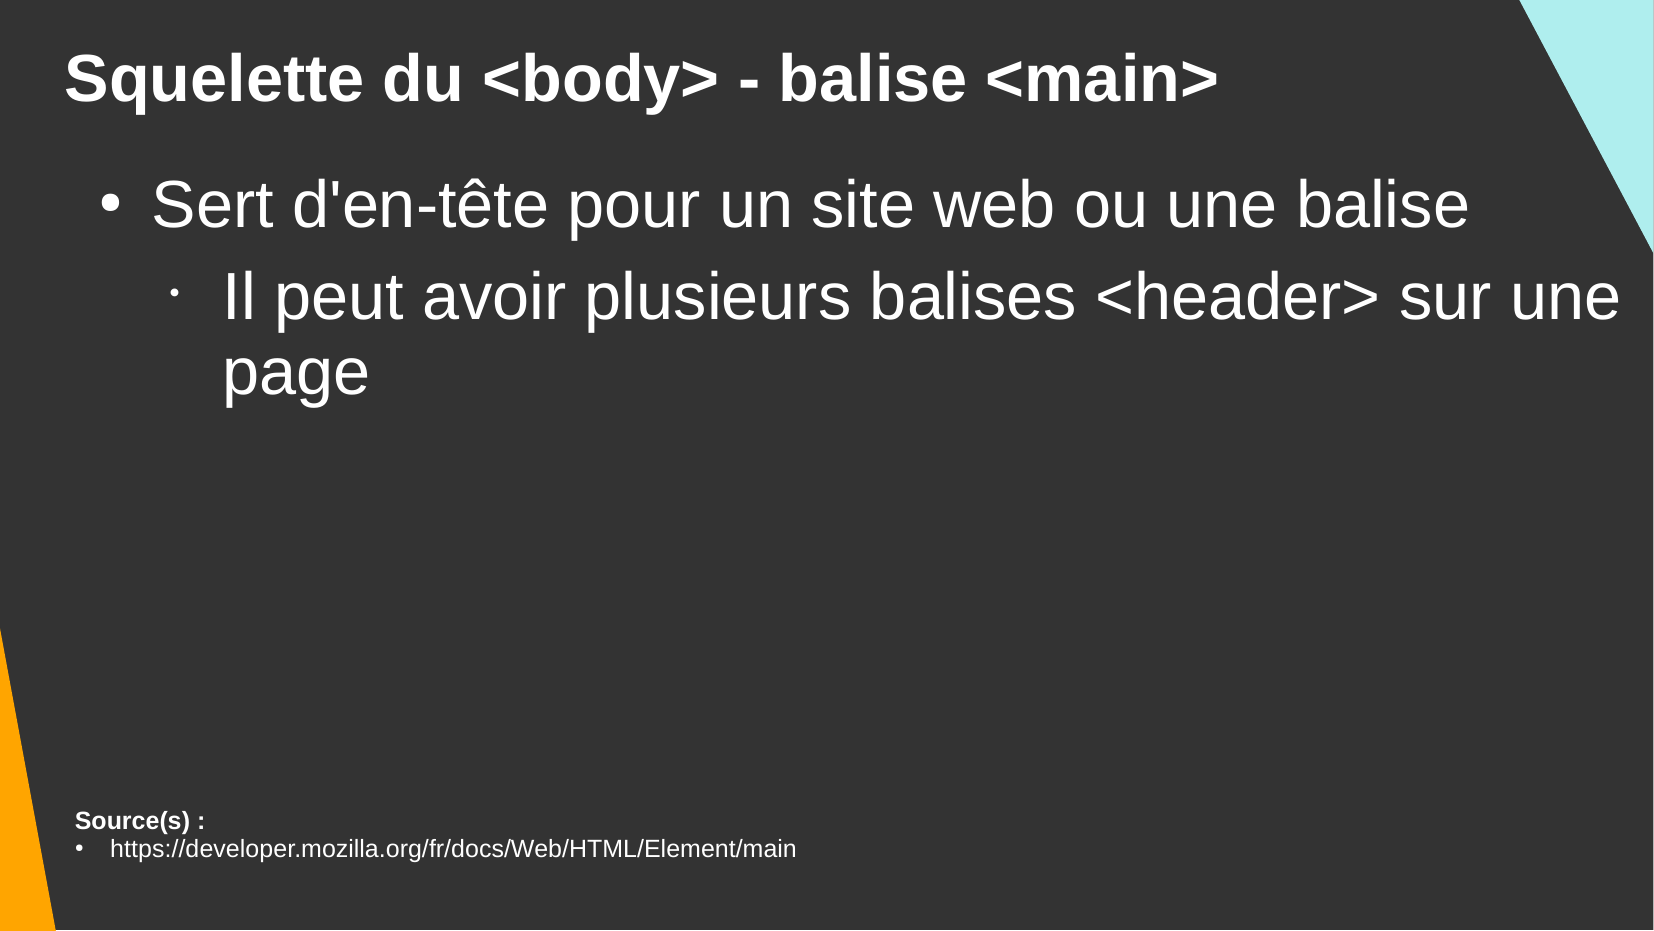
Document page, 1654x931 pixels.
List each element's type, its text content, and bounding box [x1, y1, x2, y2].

text_box Source(s) : https://developer.mozilla.org/fr/docs/Web/HTML/Element/main [60, 798, 1546, 898]
text_box [0, 628, 56, 931]
list Sert d'en-tête pour un site web ou une balise Il peut avoir plusieurs balises <header> sur une page [80, 166, 1636, 461]
text_box [1519, 0, 1654, 255]
title Squelette du <body> - balise <main> [64, 40, 1553, 118]
